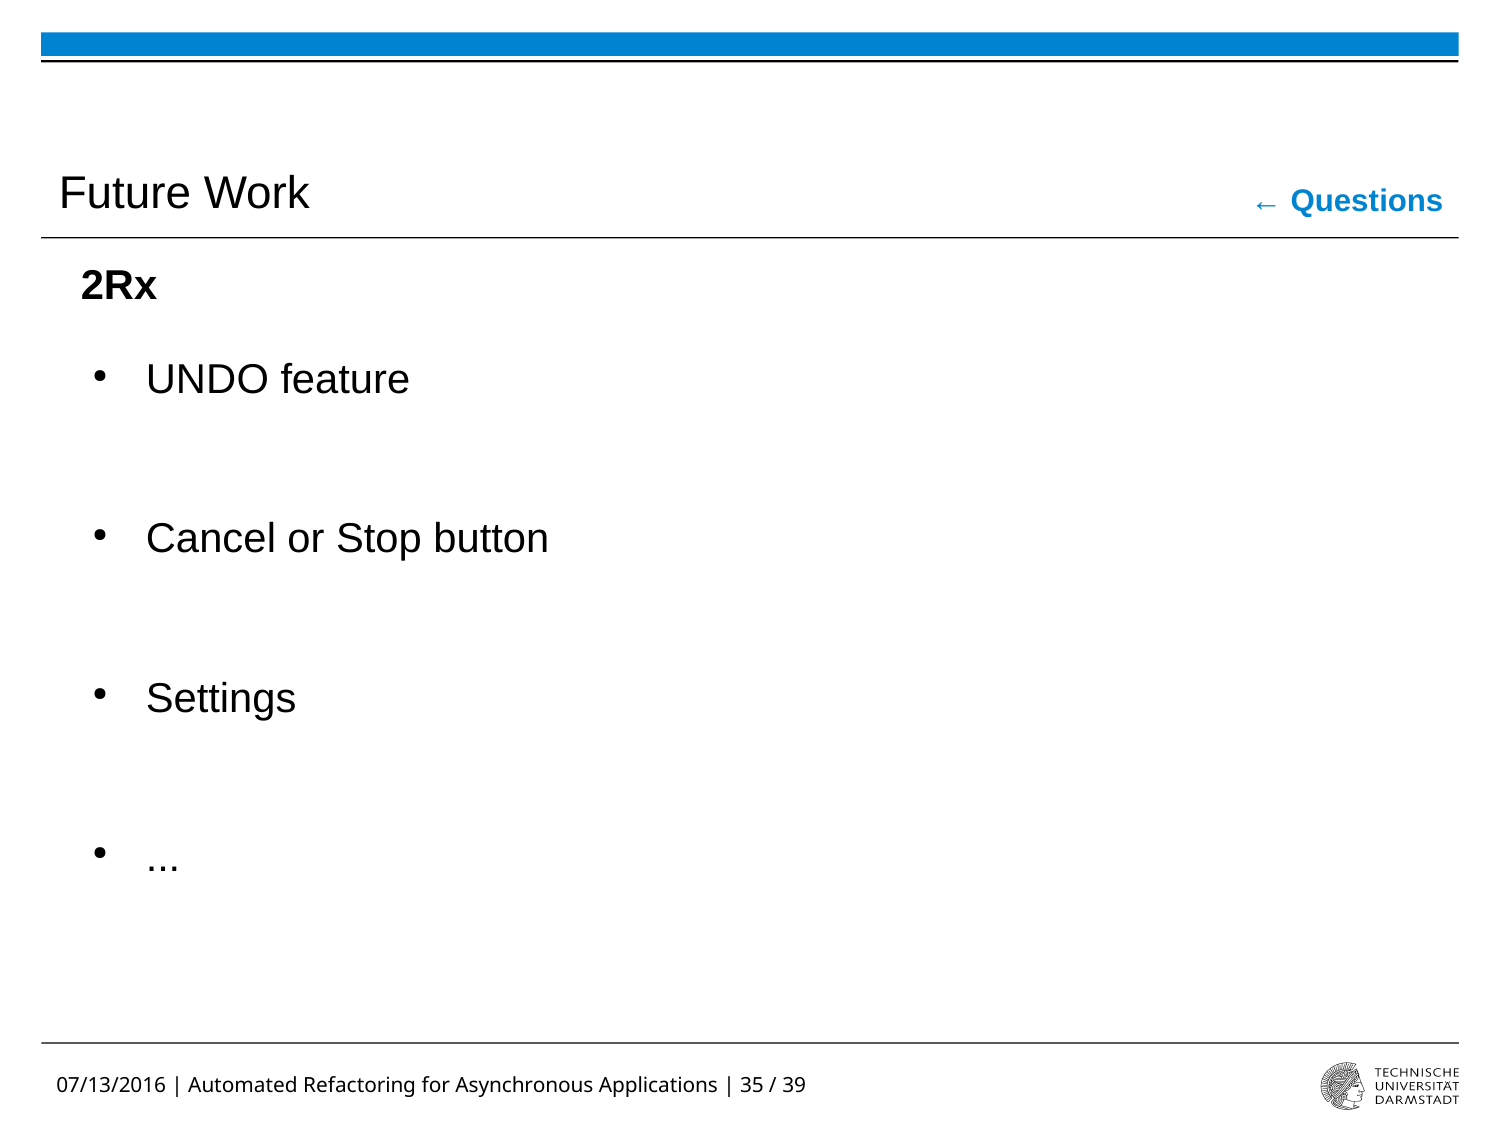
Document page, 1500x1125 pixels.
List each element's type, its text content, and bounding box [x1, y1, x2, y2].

text_box Future Work [58, 80, 1149, 218]
text_box ← Questions [1215, 164, 1444, 218]
list UNDO feature Cancel or Stop button Settings ... [75, 351, 1425, 1005]
picture [1305, 1054, 1459, 1118]
list 2Rx [10, 257, 1360, 327]
